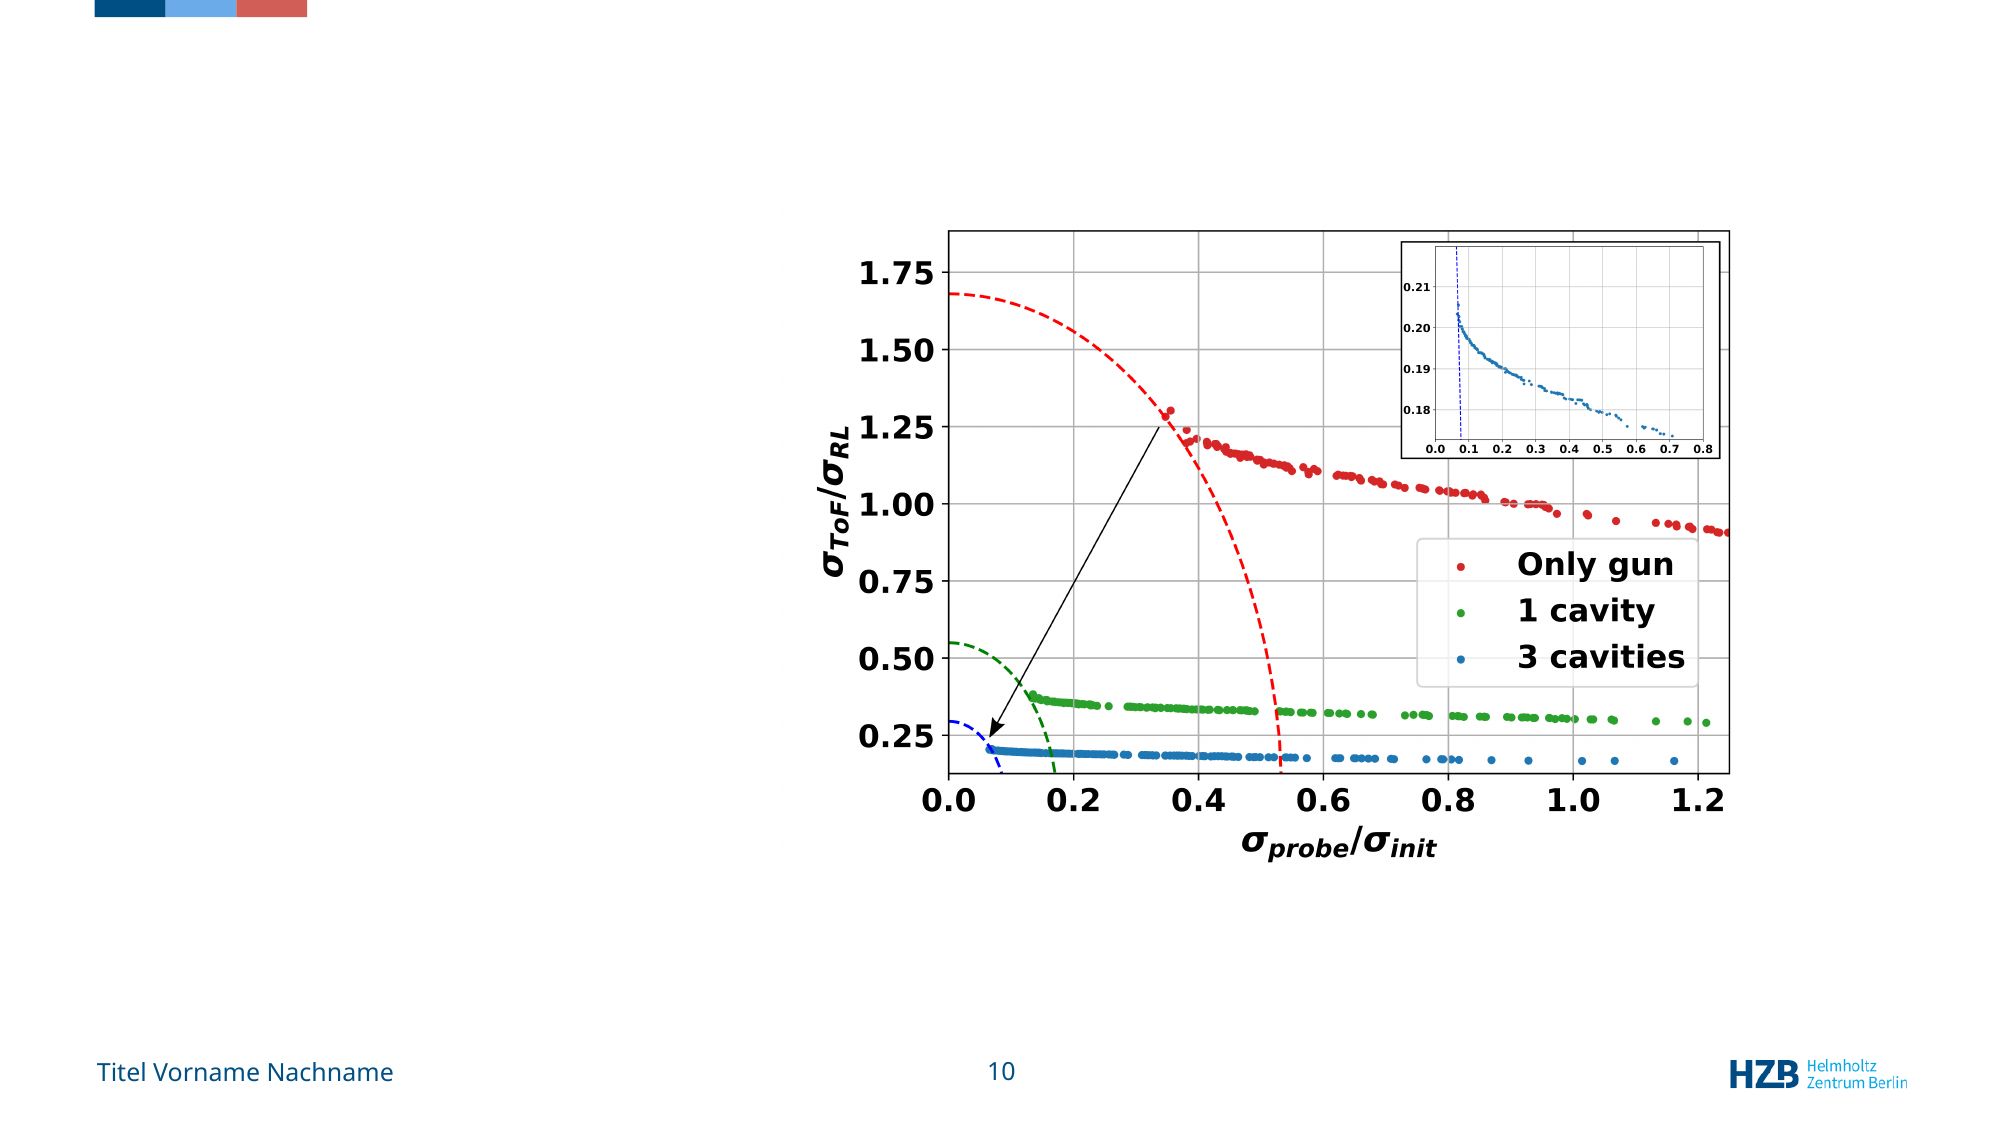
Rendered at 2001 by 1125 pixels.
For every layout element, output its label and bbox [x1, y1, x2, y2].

picture [779, 197, 1763, 901]
